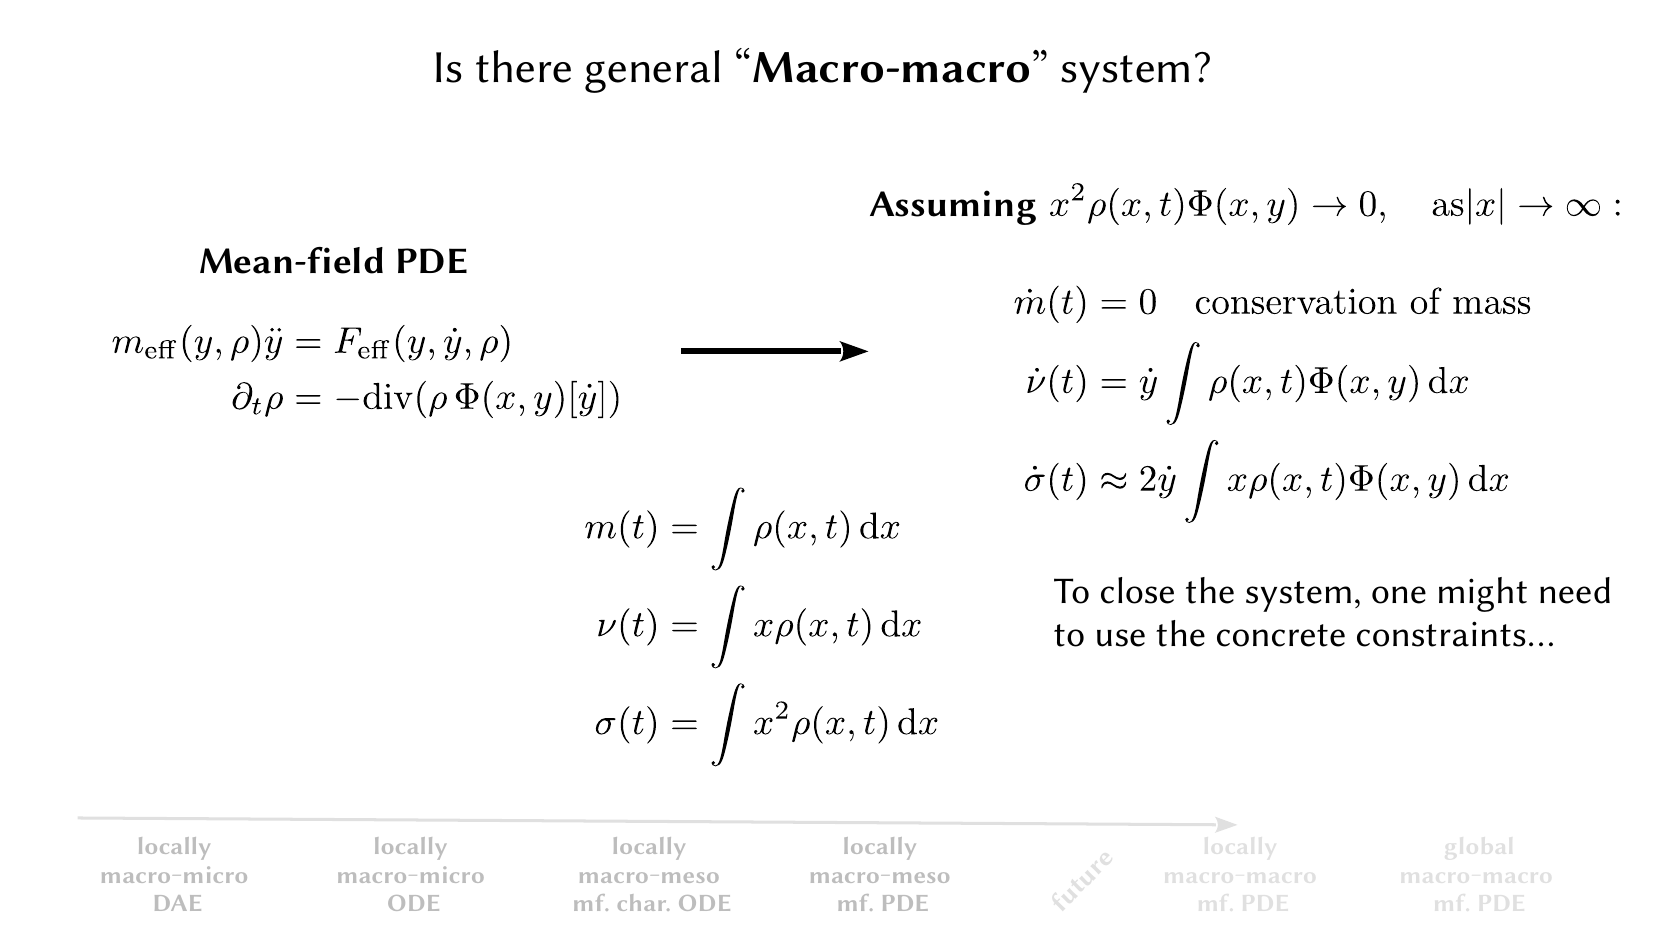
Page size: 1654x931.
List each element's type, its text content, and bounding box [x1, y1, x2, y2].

text_box [585, 521, 616, 539]
text_box [1335, 462, 1345, 501]
text_box [394, 392, 413, 410]
text_box locally macro‒meso mf. PDE [793, 824, 982, 931]
text_box [1484, 296, 1502, 315]
text_box [1297, 297, 1316, 315]
text_box [1360, 190, 1376, 217]
text_box [429, 348, 434, 361]
text_box [620, 706, 630, 744]
text_box [809, 619, 828, 637]
text_box [384, 392, 393, 409]
text_box [647, 706, 656, 744]
text_box [1266, 388, 1271, 401]
text_box [825, 515, 838, 539]
text_box [878, 706, 888, 744]
text_box [792, 717, 810, 743]
text_box [1101, 481, 1127, 489]
text_box [1409, 364, 1418, 403]
text_box [1139, 376, 1158, 401]
text_box [395, 324, 405, 363]
text_box [711, 585, 745, 669]
text_box [1195, 296, 1211, 315]
text_box [1489, 474, 1509, 492]
text_box future [1028, 826, 1137, 931]
text_box [881, 610, 901, 637]
text_box [1432, 199, 1450, 217]
text_box [1101, 472, 1127, 481]
text_box [1158, 474, 1176, 499]
text_box [1388, 376, 1406, 401]
text_box [1453, 297, 1483, 314]
text_box [754, 521, 772, 547]
text_box [1188, 190, 1212, 216]
text_box [632, 710, 644, 735]
text_box [1229, 199, 1249, 217]
text_box [1231, 364, 1240, 403]
text_box [754, 717, 773, 735]
text_box [216, 348, 221, 361]
text_box [811, 534, 816, 546]
text_box [407, 336, 426, 361]
text_box [1053, 199, 1069, 217]
text_box [1227, 474, 1247, 492]
text_box [846, 612, 859, 637]
text_box [754, 619, 773, 637]
text_box [849, 730, 854, 742]
text_box [1503, 296, 1516, 315]
text_box [1413, 486, 1419, 498]
text_box [1166, 342, 1200, 425]
text_box [1378, 462, 1388, 501]
text_box [797, 608, 806, 646]
text_box Mean-field PDE [184, 232, 485, 291]
text_box [861, 608, 871, 646]
text_box [371, 340, 390, 359]
text_box [1159, 192, 1172, 217]
text_box [112, 336, 144, 354]
text_box [647, 608, 656, 646]
text_box [1110, 187, 1119, 226]
text_box [1566, 199, 1600, 217]
text_box [251, 324, 261, 363]
text_box [363, 382, 382, 410]
text_box [1271, 462, 1280, 501]
text_box [620, 510, 630, 548]
text_box [232, 382, 253, 410]
text_box [711, 487, 745, 571]
text_box [598, 619, 616, 637]
text_box [860, 512, 879, 539]
text_box locally macro‒micro DAE [85, 824, 273, 931]
text_box [480, 336, 498, 361]
text_box global macro‒macro mf. PDE [1384, 824, 1575, 931]
text_box [1266, 296, 1281, 315]
text_box [898, 708, 917, 735]
text_box [417, 380, 427, 419]
text_box [578, 392, 596, 417]
text_box [484, 380, 493, 419]
text_box [1373, 388, 1379, 401]
text_box [1076, 364, 1086, 403]
text_box [1468, 464, 1488, 492]
text_box [814, 706, 823, 744]
text_box [1217, 187, 1227, 226]
text_box [1249, 474, 1267, 499]
text_box [1410, 296, 1428, 315]
text_box [465, 348, 471, 361]
text_box [1358, 296, 1376, 315]
text_box [595, 718, 616, 735]
text_box [1185, 439, 1219, 523]
text_box [598, 380, 604, 419]
text_box [519, 404, 525, 416]
text_box [1050, 285, 1059, 324]
text_box [1449, 462, 1458, 501]
text_box [1428, 474, 1446, 499]
text_box [775, 701, 788, 719]
text_box [1348, 297, 1357, 314]
text_box [500, 324, 510, 363]
text_box [1145, 211, 1150, 223]
text_box [158, 340, 177, 359]
text_box Is there general “Macro-macro” system? [417, 33, 1221, 101]
text_box [620, 608, 630, 646]
text_box [711, 683, 745, 767]
text_box [1076, 285, 1086, 324]
text_box [918, 717, 938, 735]
text_box [1320, 467, 1333, 492]
text_box [534, 392, 552, 417]
text_box [571, 380, 577, 419]
text_box [1428, 366, 1448, 394]
text_box [265, 392, 283, 417]
text_box [1174, 187, 1184, 226]
text_box [632, 515, 644, 539]
text_box [194, 336, 213, 361]
text_box [1390, 474, 1410, 492]
text_box [1242, 376, 1262, 394]
text_box [496, 392, 515, 410]
text_box To close the system, one might need to use the concrete constraints... [1038, 562, 1630, 663]
text_box [1071, 183, 1084, 201]
text_box [1088, 199, 1106, 224]
text_box [863, 710, 876, 735]
text_box [1267, 199, 1285, 224]
text_box [609, 380, 619, 419]
text_box [1315, 296, 1333, 315]
text_box [1050, 364, 1059, 403]
text_box [145, 346, 157, 359]
text_box [1295, 364, 1305, 403]
text_box [840, 510, 849, 548]
text_box [1209, 376, 1227, 401]
text_box [1519, 196, 1553, 217]
text_box [1076, 462, 1086, 501]
text_box [252, 398, 261, 415]
text_box [1309, 367, 1333, 393]
text_box [1050, 462, 1059, 501]
text_box [334, 327, 362, 353]
text_box [1140, 288, 1156, 315]
text_box [554, 380, 564, 419]
text_box [1333, 290, 1346, 315]
text_box [1476, 199, 1495, 217]
text_box [182, 324, 192, 363]
text_box [1014, 297, 1046, 315]
text_box [455, 383, 479, 409]
text_box [632, 612, 644, 637]
text_box [231, 336, 249, 361]
text_box [1252, 211, 1258, 223]
text_box [1306, 486, 1311, 498]
text_box [1288, 187, 1297, 226]
text_box [647, 510, 656, 548]
text_box locally macro‒macro mf. PDE [1148, 824, 1339, 931]
text_box [1312, 196, 1346, 217]
text_box locally macro‒micro ODE [321, 824, 509, 931]
text_box [902, 619, 921, 637]
text_box [444, 336, 462, 361]
text_box [1283, 297, 1296, 314]
text_box Assuming [854, 175, 1053, 234]
text_box [264, 336, 283, 361]
text_box [775, 510, 785, 548]
text_box [1140, 465, 1156, 491]
text_box locally macro‒meso mf. char. ODE [557, 824, 747, 931]
text_box [825, 717, 845, 735]
text_box [1212, 296, 1229, 315]
text_box [1451, 199, 1464, 217]
text_box [1350, 465, 1373, 491]
text_box [880, 521, 900, 539]
text_box [1350, 376, 1370, 394]
text_box [1380, 211, 1385, 223]
text_box [1061, 290, 1074, 315]
text_box [1231, 297, 1250, 314]
text_box [1283, 474, 1302, 492]
text_box [1027, 376, 1046, 393]
text_box [1251, 296, 1265, 315]
text_box [429, 392, 447, 417]
text_box [1449, 376, 1469, 394]
text_box [1121, 199, 1141, 217]
text_box [358, 346, 370, 359]
text_box [1061, 369, 1074, 394]
text_box [1338, 364, 1348, 403]
text_box [1061, 467, 1074, 492]
text_box [832, 632, 838, 644]
text_box [1280, 369, 1293, 394]
text_box [1429, 287, 1442, 314]
text_box [1377, 297, 1397, 314]
text_box [787, 521, 807, 539]
text_box [1025, 474, 1045, 492]
text_box [775, 619, 794, 645]
text_box [1518, 296, 1531, 315]
